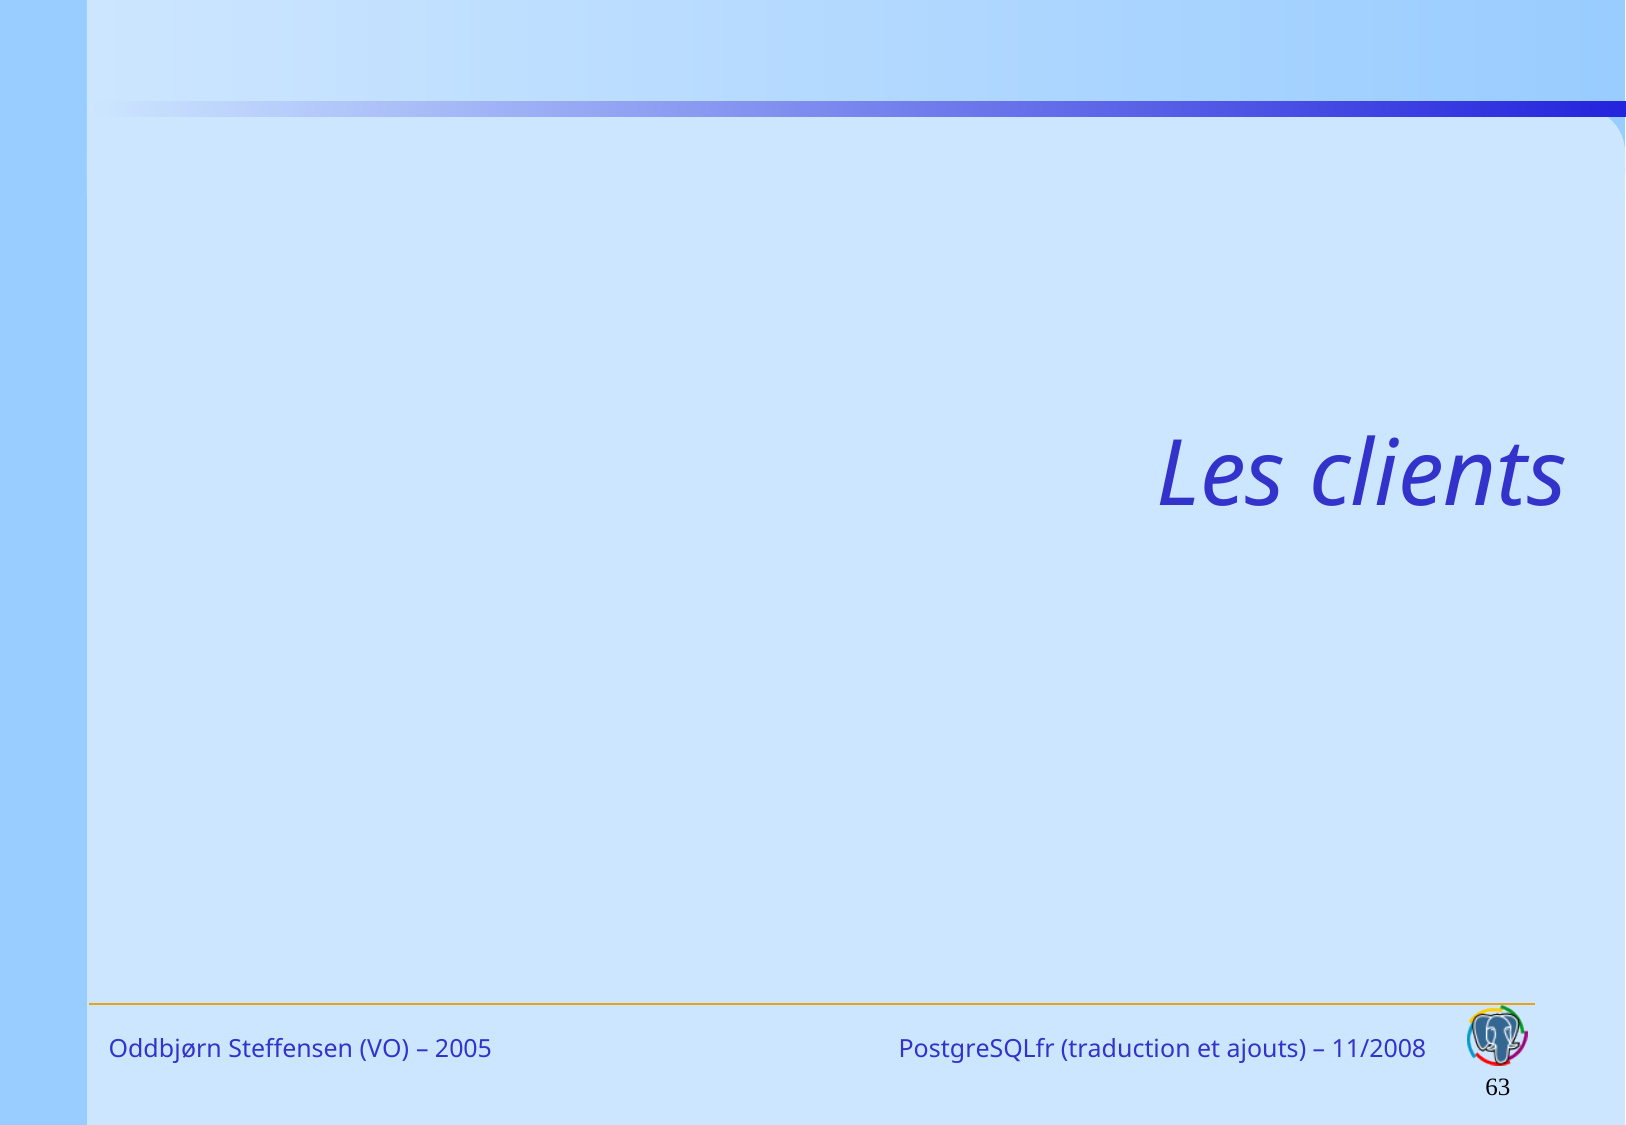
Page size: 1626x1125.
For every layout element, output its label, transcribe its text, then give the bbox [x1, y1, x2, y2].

title Les clients [0, 349, 1568, 591]
picture [1467, 1005, 1528, 1066]
